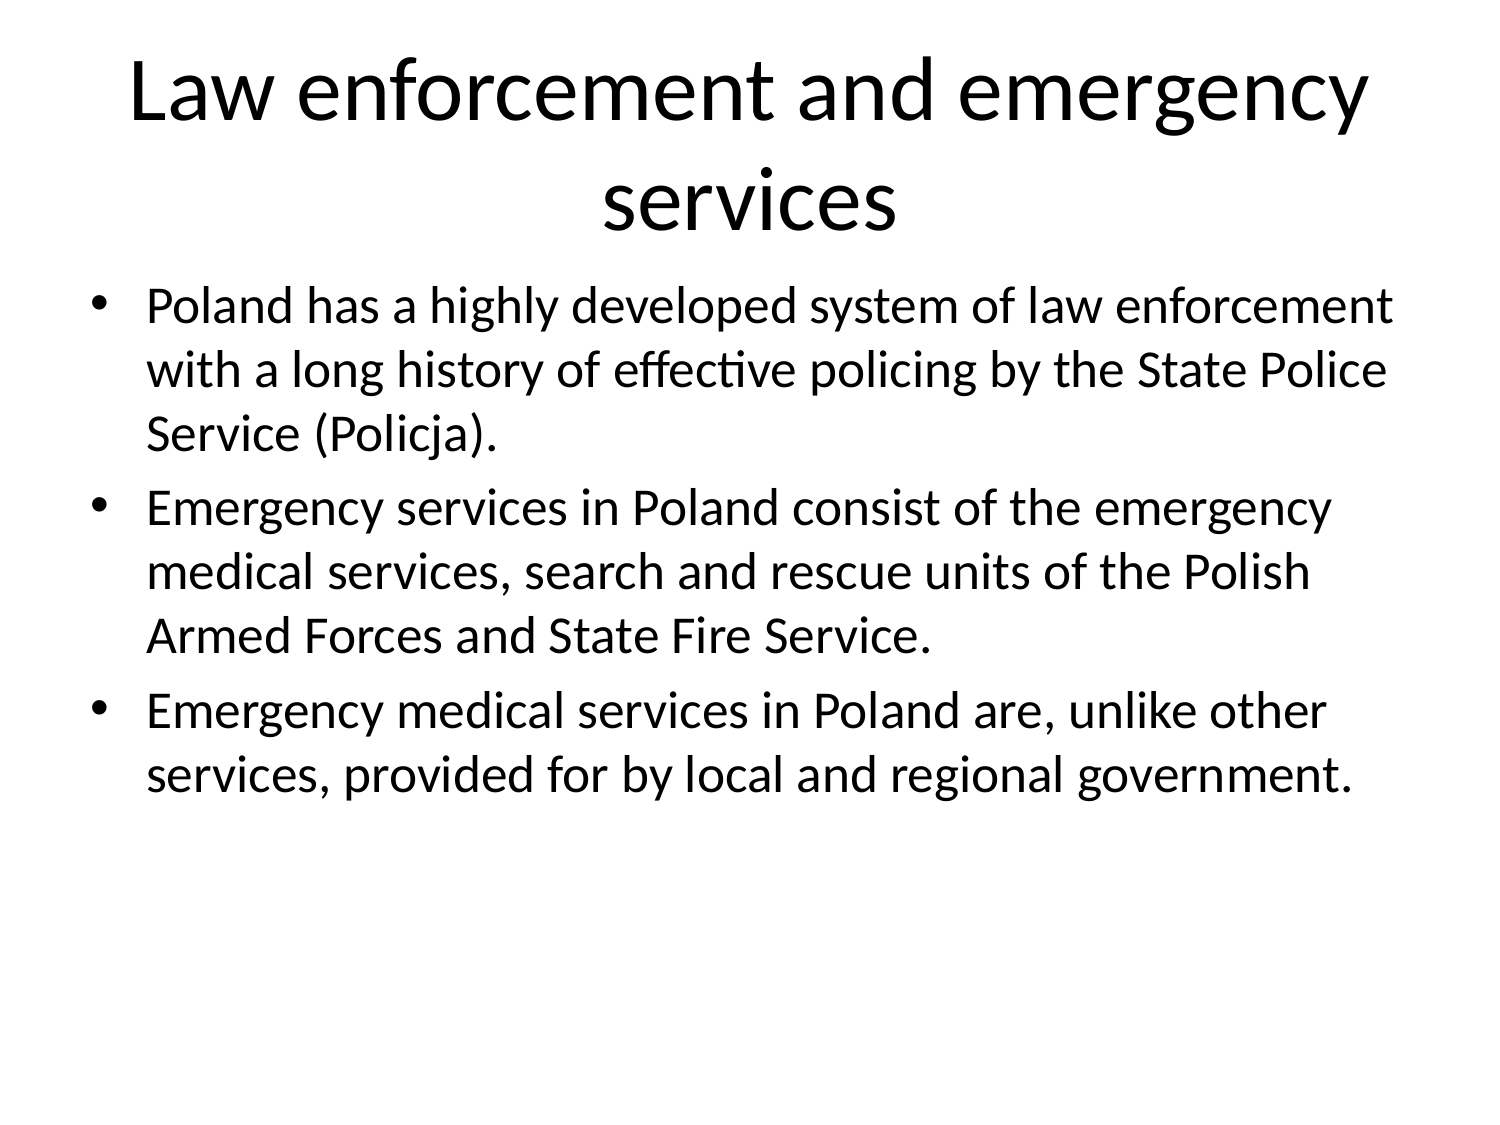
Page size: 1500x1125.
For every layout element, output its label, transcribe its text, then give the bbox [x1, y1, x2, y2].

title Law enforcement and emergency services [75, 45, 1425, 233]
list Poland has a highly developed system of law enforcement with a long history of effective policing by the State Police Service (Policja). Emergency services in Poland consist of the emergency medical services, search and rescue units of the Polish Armed Forces and State Fire Service. Emergency medical services in Poland are, unlike other services, provided for by local and regional government. [75, 262, 1425, 1005]
